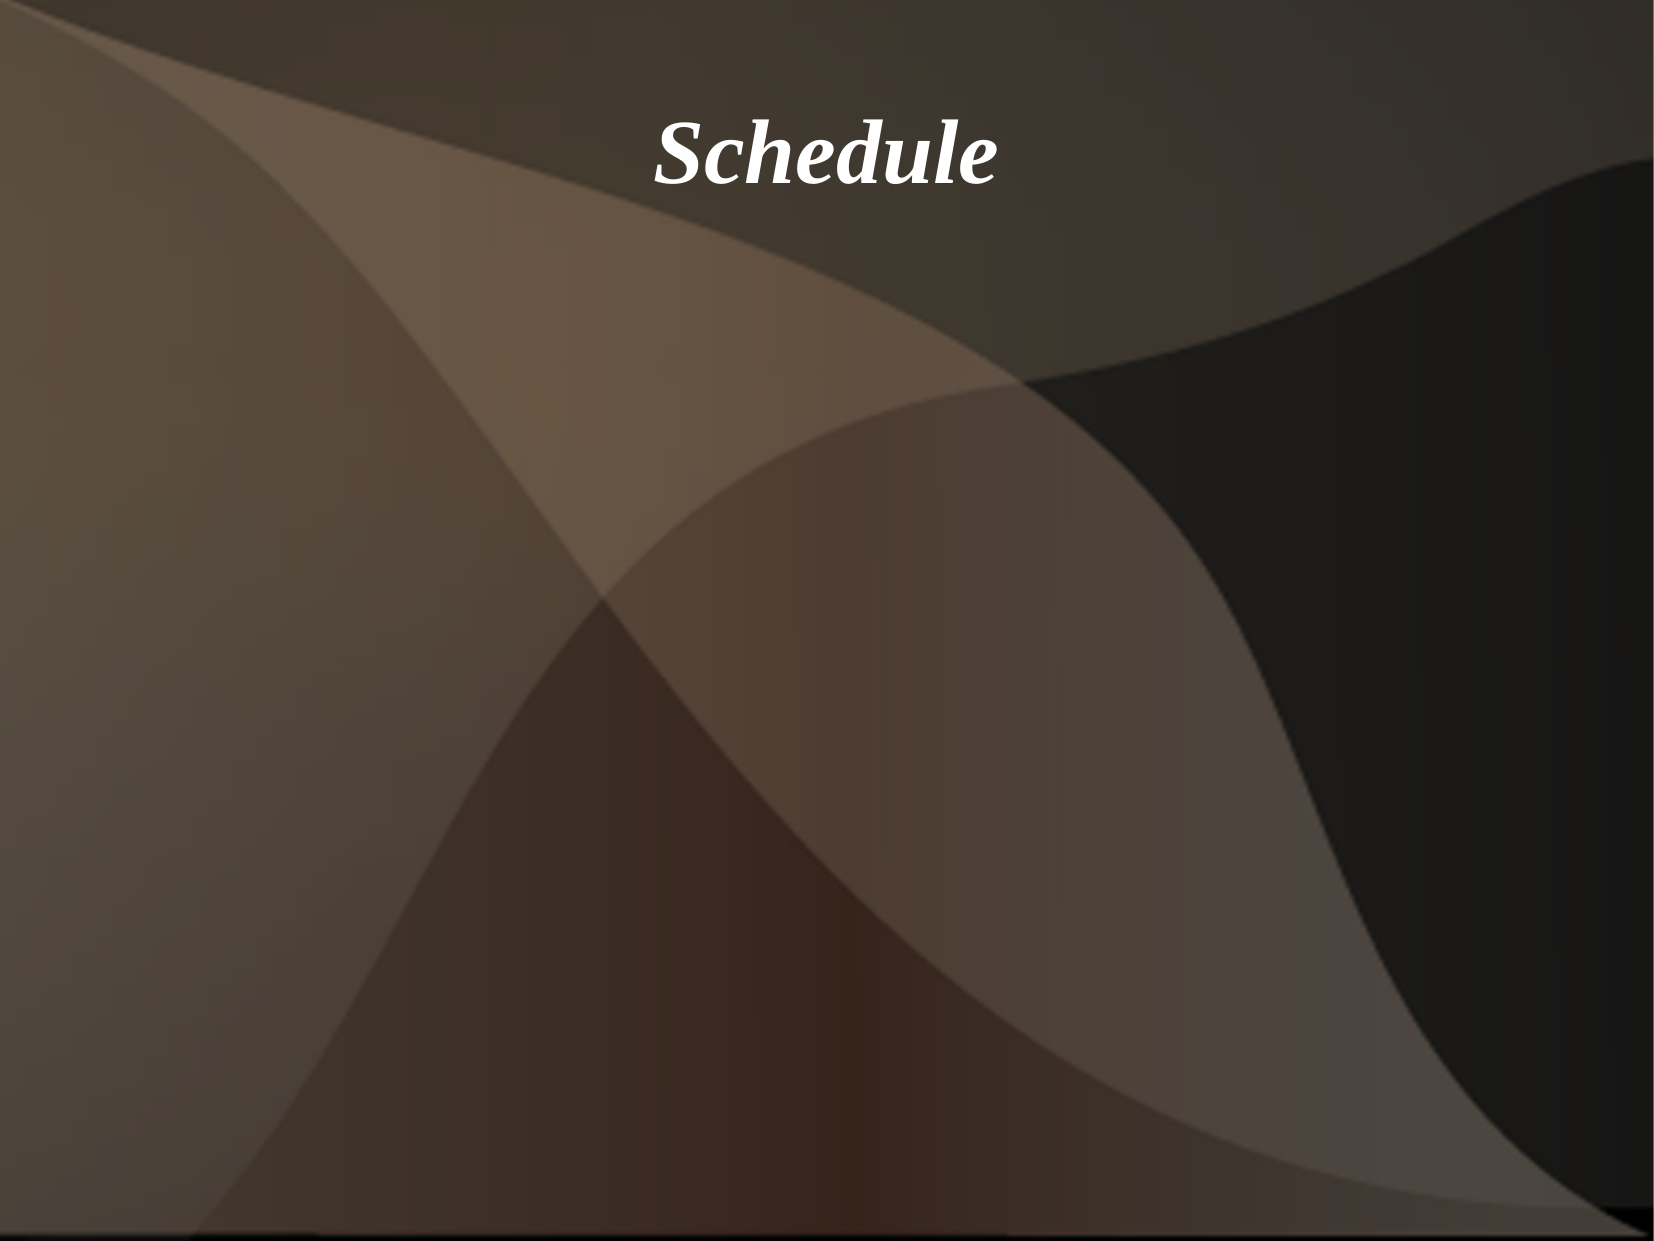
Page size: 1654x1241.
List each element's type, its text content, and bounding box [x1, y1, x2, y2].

picture [0, 0, 1654, 1241]
title Schedule [82, 56, 1571, 250]
